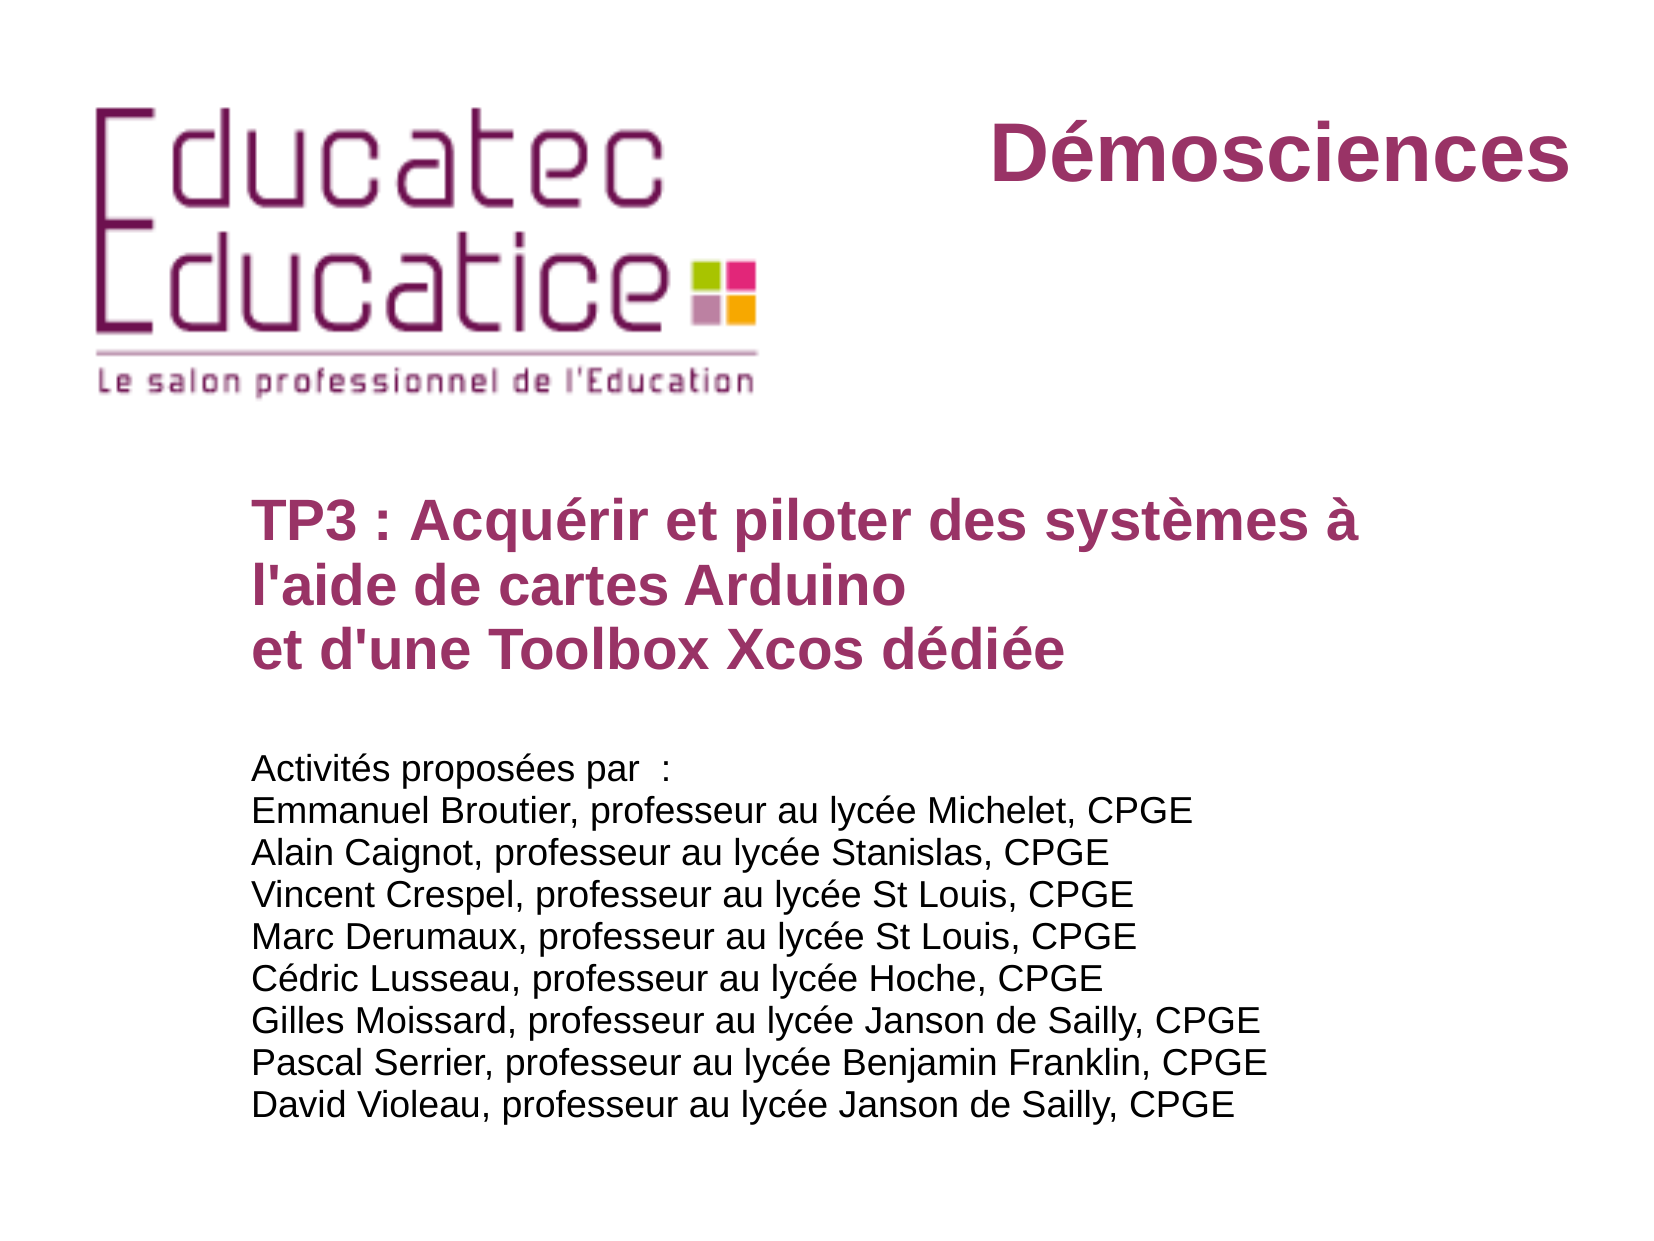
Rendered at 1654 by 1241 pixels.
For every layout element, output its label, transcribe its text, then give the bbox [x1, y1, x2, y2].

text_box TP3 : Acquérir et piloter des systèmes à l'aide de cartes Arduino et d'une Toolbox Xcos dédiée Activités proposées par : Emmanuel Broutier, professeur au lycée Michelet, CPGE Alain Caignot, professeur au lycée Stanislas, CPGE Vincent Crespel, professeur au lycée St Louis, CPGE Marc Derumaux, professeur au lycée St Louis, CPGE Cédric Lusseau, professeur au lycée Hoche, CPGE Gilles Moissard, professeur au lycée Janson de Sailly, CPGE Pascal Serrier, professeur au lycée Benjamin Franklin, CPGE David Violeau, professeur au lycée Janson de Sailly, CPGE [236, 479, 1536, 1182]
text_box Démosciences [974, 98, 1587, 207]
picture [50, 88, 798, 414]
